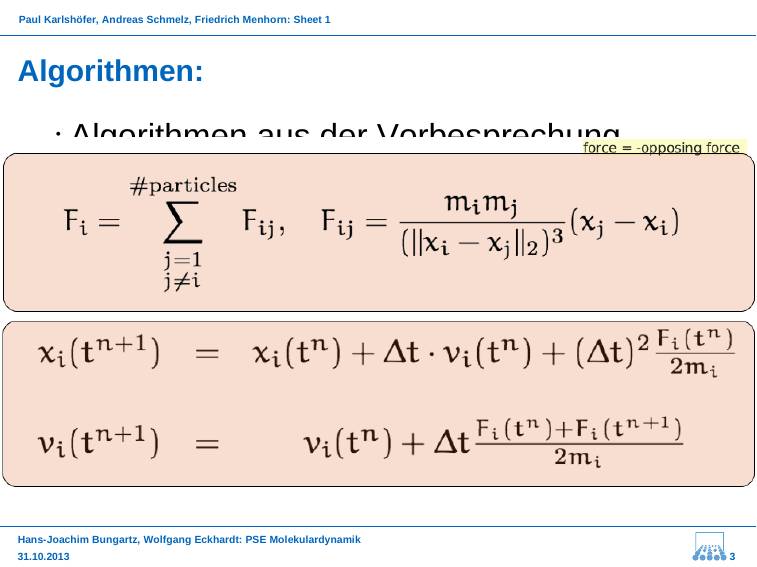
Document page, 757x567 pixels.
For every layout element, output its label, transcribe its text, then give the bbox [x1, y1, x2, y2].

text_box Hans-Joachim Bungartz, Wolfgang Eckhardt: PSE Molekulardynamik [17, 533, 426, 548]
text_box [692, 532, 727, 561]
text_box 3 [729, 551, 735, 565]
picture [2, 137, 756, 314]
text_box Algorithmen aus der Vorbesprechung [55, 98, 716, 137]
text_box 31.10.2013 [17, 551, 162, 565]
picture [0, 318, 756, 489]
text_box Algorithmen: [17, 54, 312, 93]
text_box Paul Karlshöfer, Andreas Schmelz, Friedrich Menhorn: Sheet 1 [19, 13, 427, 28]
